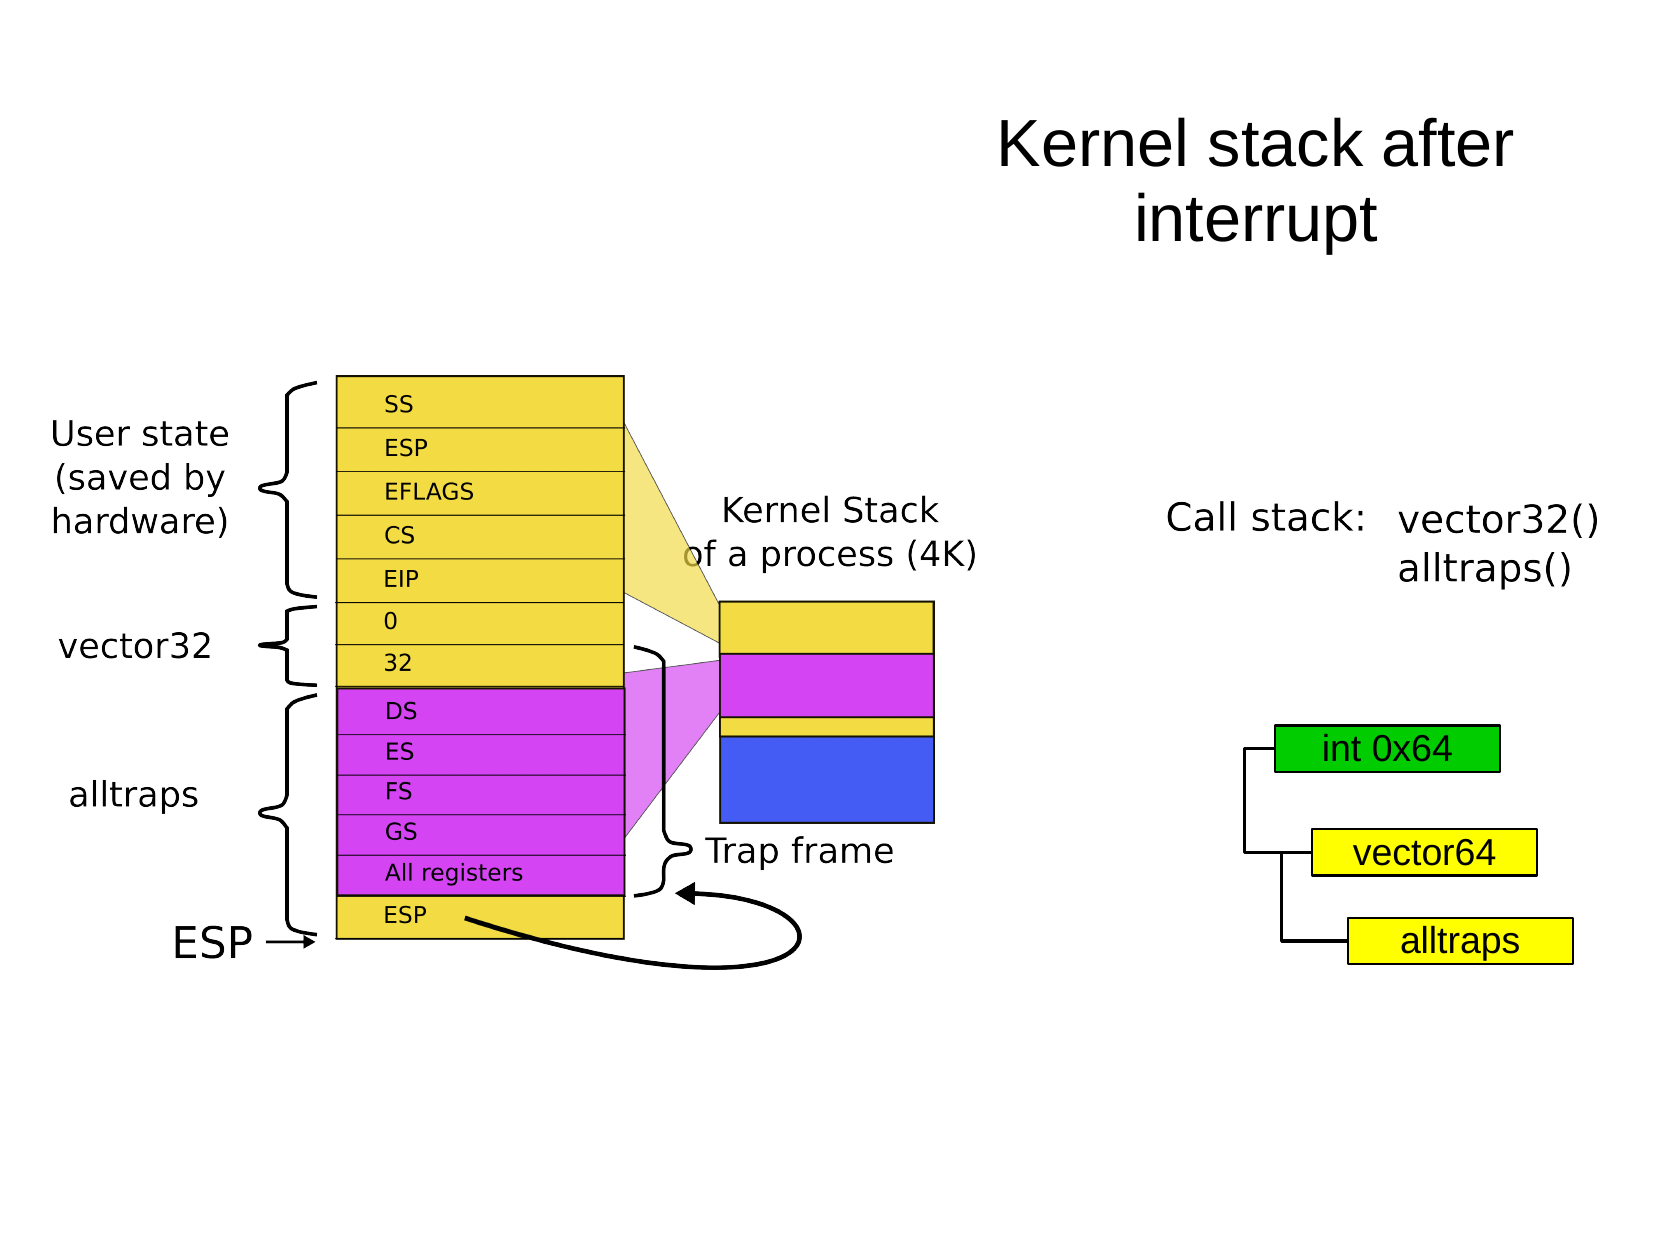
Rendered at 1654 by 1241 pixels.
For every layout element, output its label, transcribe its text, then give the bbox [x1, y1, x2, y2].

text_box alltraps [1347, 917, 1573, 965]
text_box vector64 [1312, 829, 1538, 876]
list Kernel stack after interrupt [900, 105, 1613, 301]
picture [53, 375, 1597, 971]
text_box int 0x64 [1274, 725, 1500, 772]
